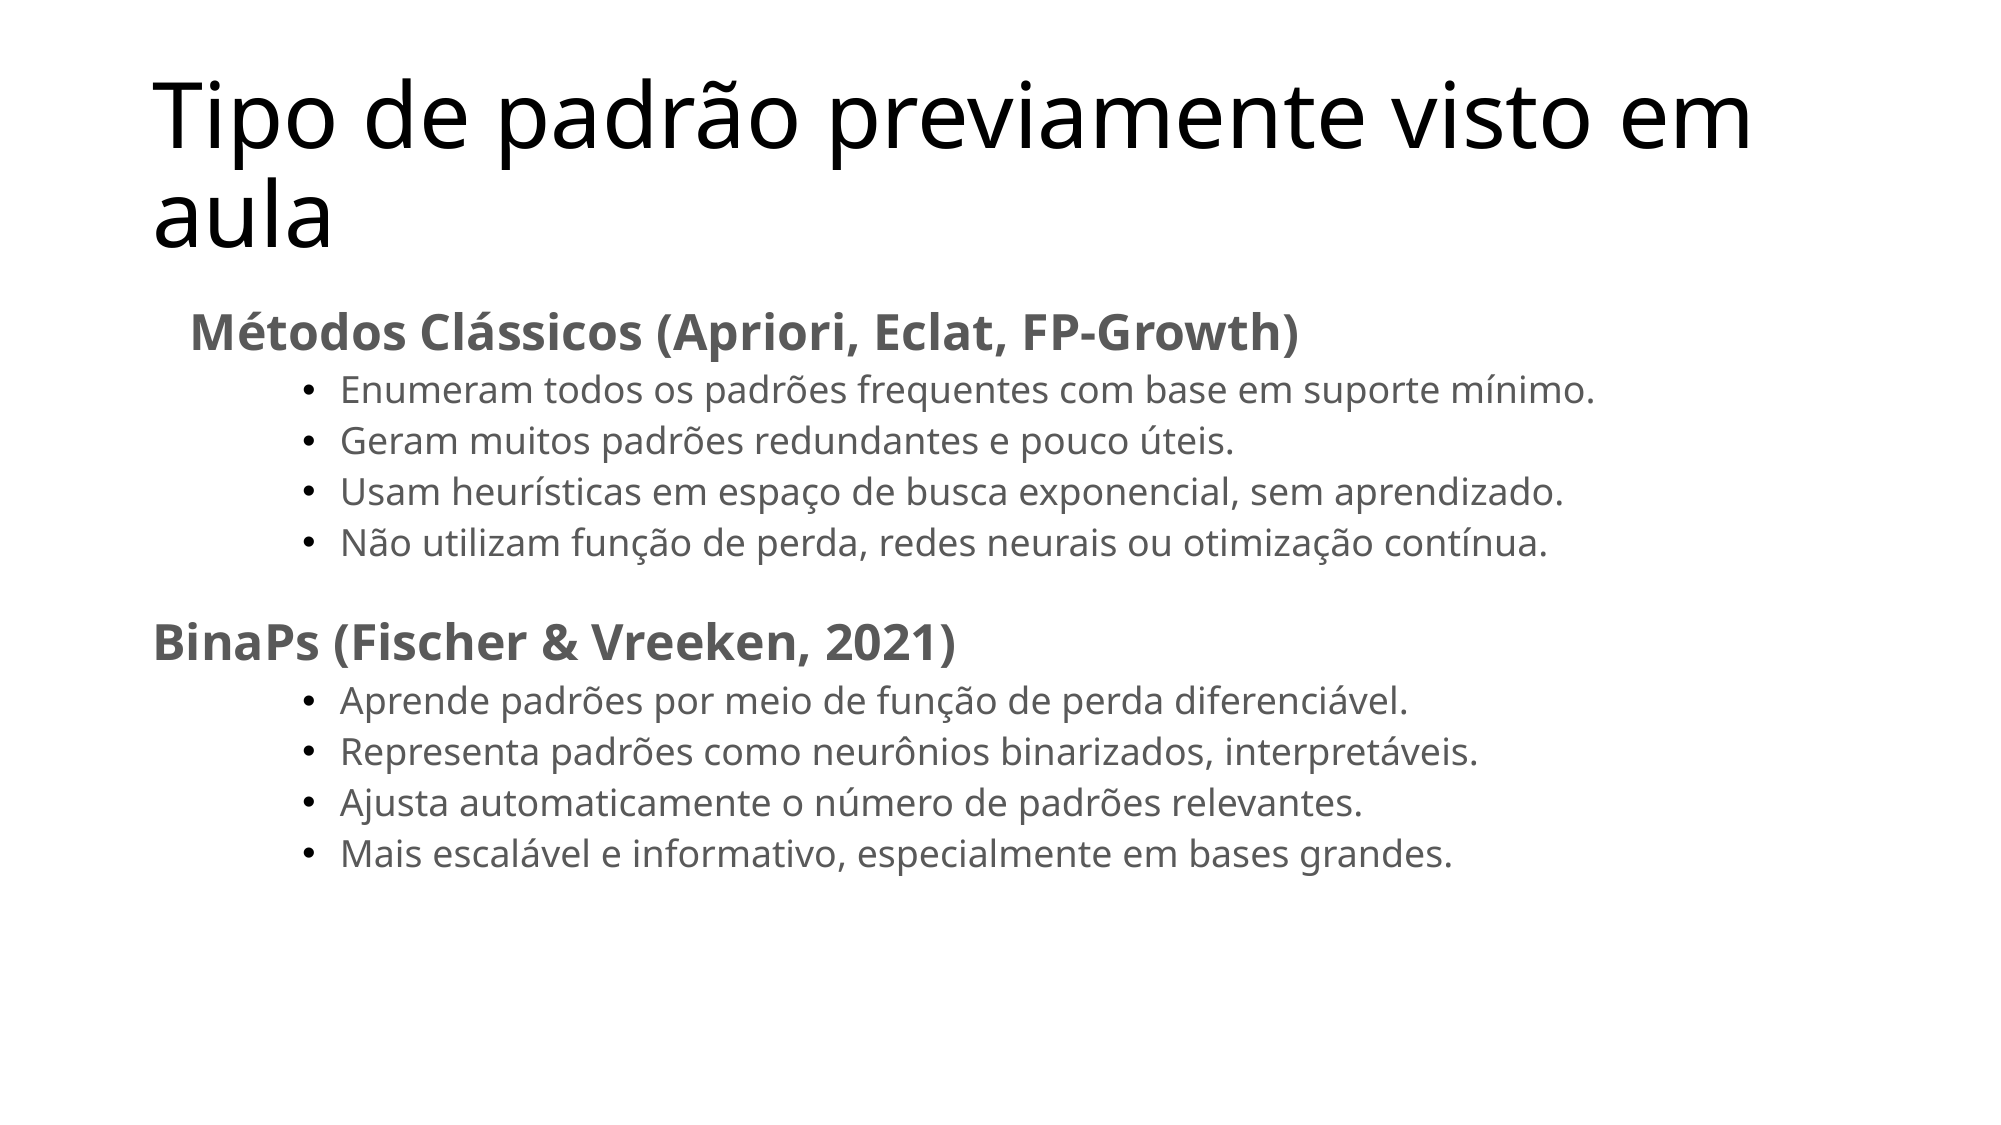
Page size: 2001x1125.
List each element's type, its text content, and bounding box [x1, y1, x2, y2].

list Métodos Clássicos (Apriori, Eclat, FP-Growth) Enumeram todos os padrões frequentes com base em suporte mínimo. Geram muitos padrões redundantes e pouco úteis. Usam heurísticas em espaço de busca exponencial, sem aprendizado. Não utilizam função de perda, redes neurais ou otimização contínua. [137, 299, 1863, 582]
text_box BinaPs (Fischer & Vreeken, 2021) Aprende padrões por meio de função de perda diferenciável. Representa padrões como neurônios binarizados, interpretáveis. Ajusta automaticamente o número de padrões relevantes. Mais escalável e informativo, especialmente em bases grandes. [137, 610, 1863, 946]
title Tipo de padrão previamente visto em aula [137, 59, 1863, 278]
